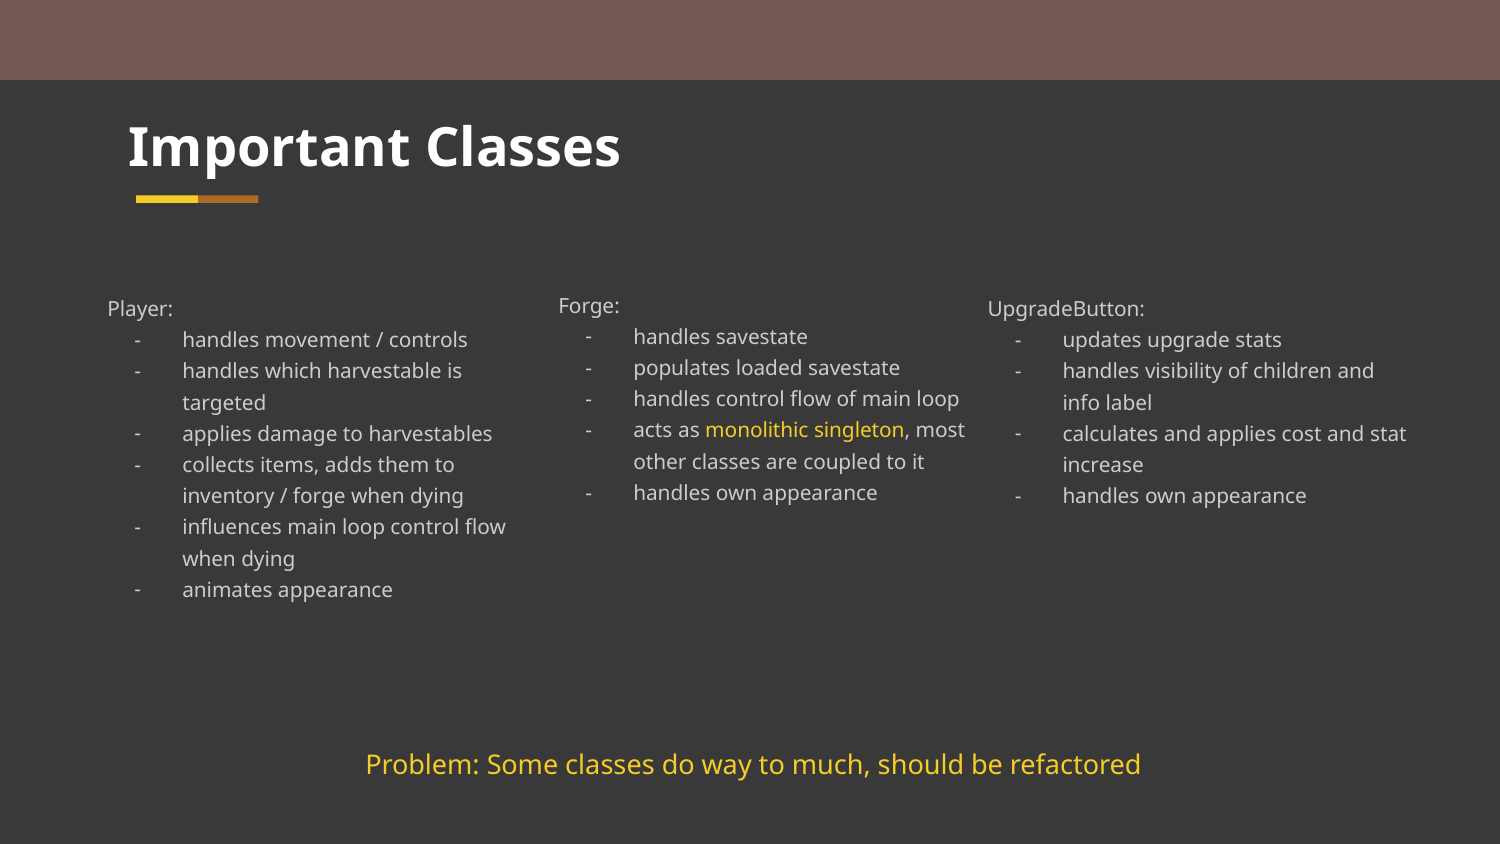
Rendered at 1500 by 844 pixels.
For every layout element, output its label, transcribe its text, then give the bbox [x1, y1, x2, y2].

title Important Classes [113, 93, 1463, 219]
text_box UpgradeButton: updates upgrade stats handles visibility of children and info label calculates and applies cost and stat increase handles own appearance [972, 274, 1430, 523]
text_box Problem: Some classes do way to much, should be refactored [10, 731, 1496, 795]
text_box Player: handles movement / controls handles which harvestable is targeted applies damage to harvestables collects items, adds them to inventory / forge when dying influences main loop control flow when dying animates appearance [92, 274, 549, 617]
text_box Forge: handles savestate populates loaded savestate handles control flow of main loop acts as monolithic singleton, most other classes are coupled to it handles own appearance [543, 271, 981, 520]
